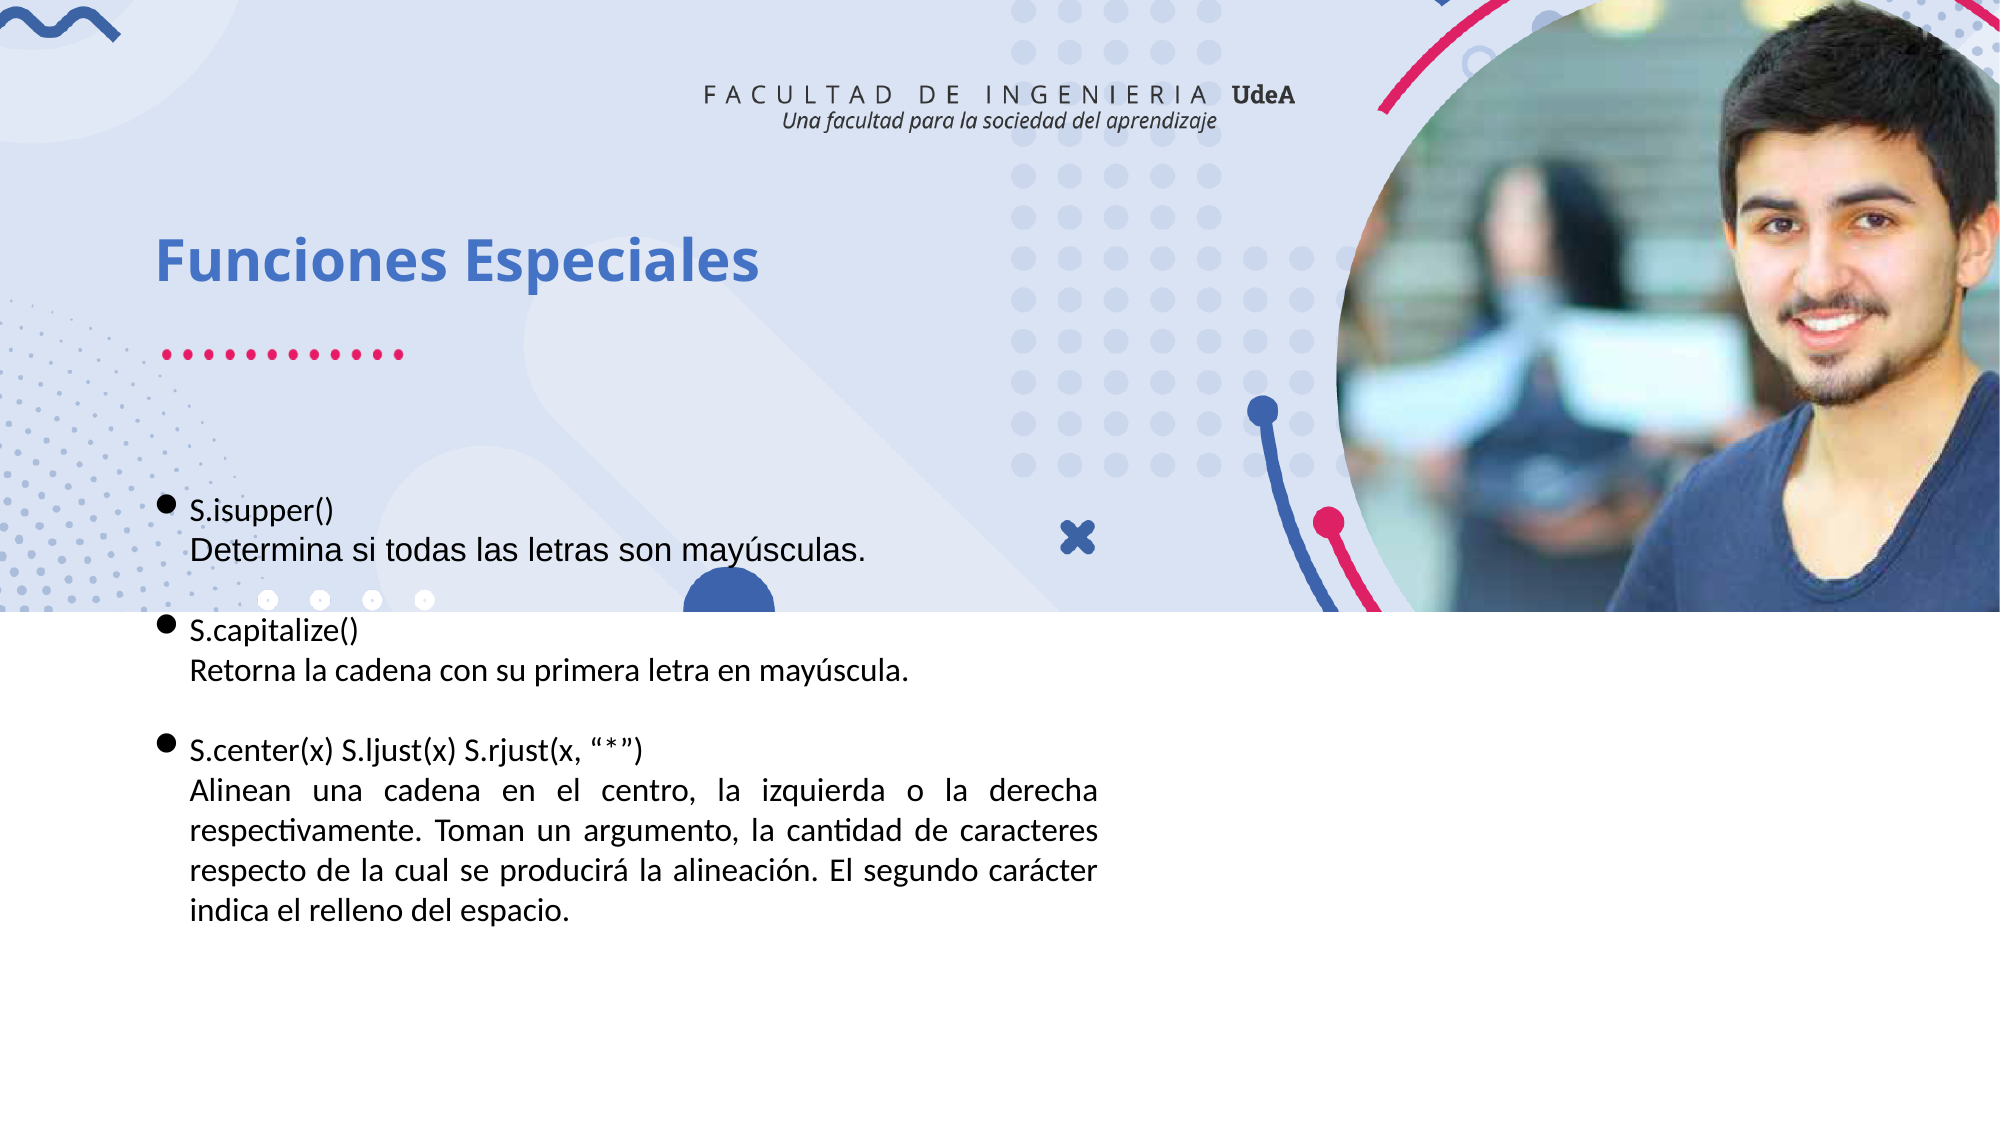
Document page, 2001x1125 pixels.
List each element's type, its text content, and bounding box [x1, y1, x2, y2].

picture [0, 0, 2000, 612]
text_box S.isupper() Determina si todas las letras son mayúsculas. S.capitalize() Retorna la cadena con su primera letra en mayúscula. S.center(x) S.ljust(x) S.rjust(x, “*”) Alinean una cadena en el centro, la izquierda o la derecha respectivamente. Toman un argumento, la cantidad de caracteres respecto de la cual se producirá la alineación. El segundo carácter indica el relleno del espacio. [139, 481, 1115, 975]
text_box Funciones Especiales [139, 206, 1036, 318]
